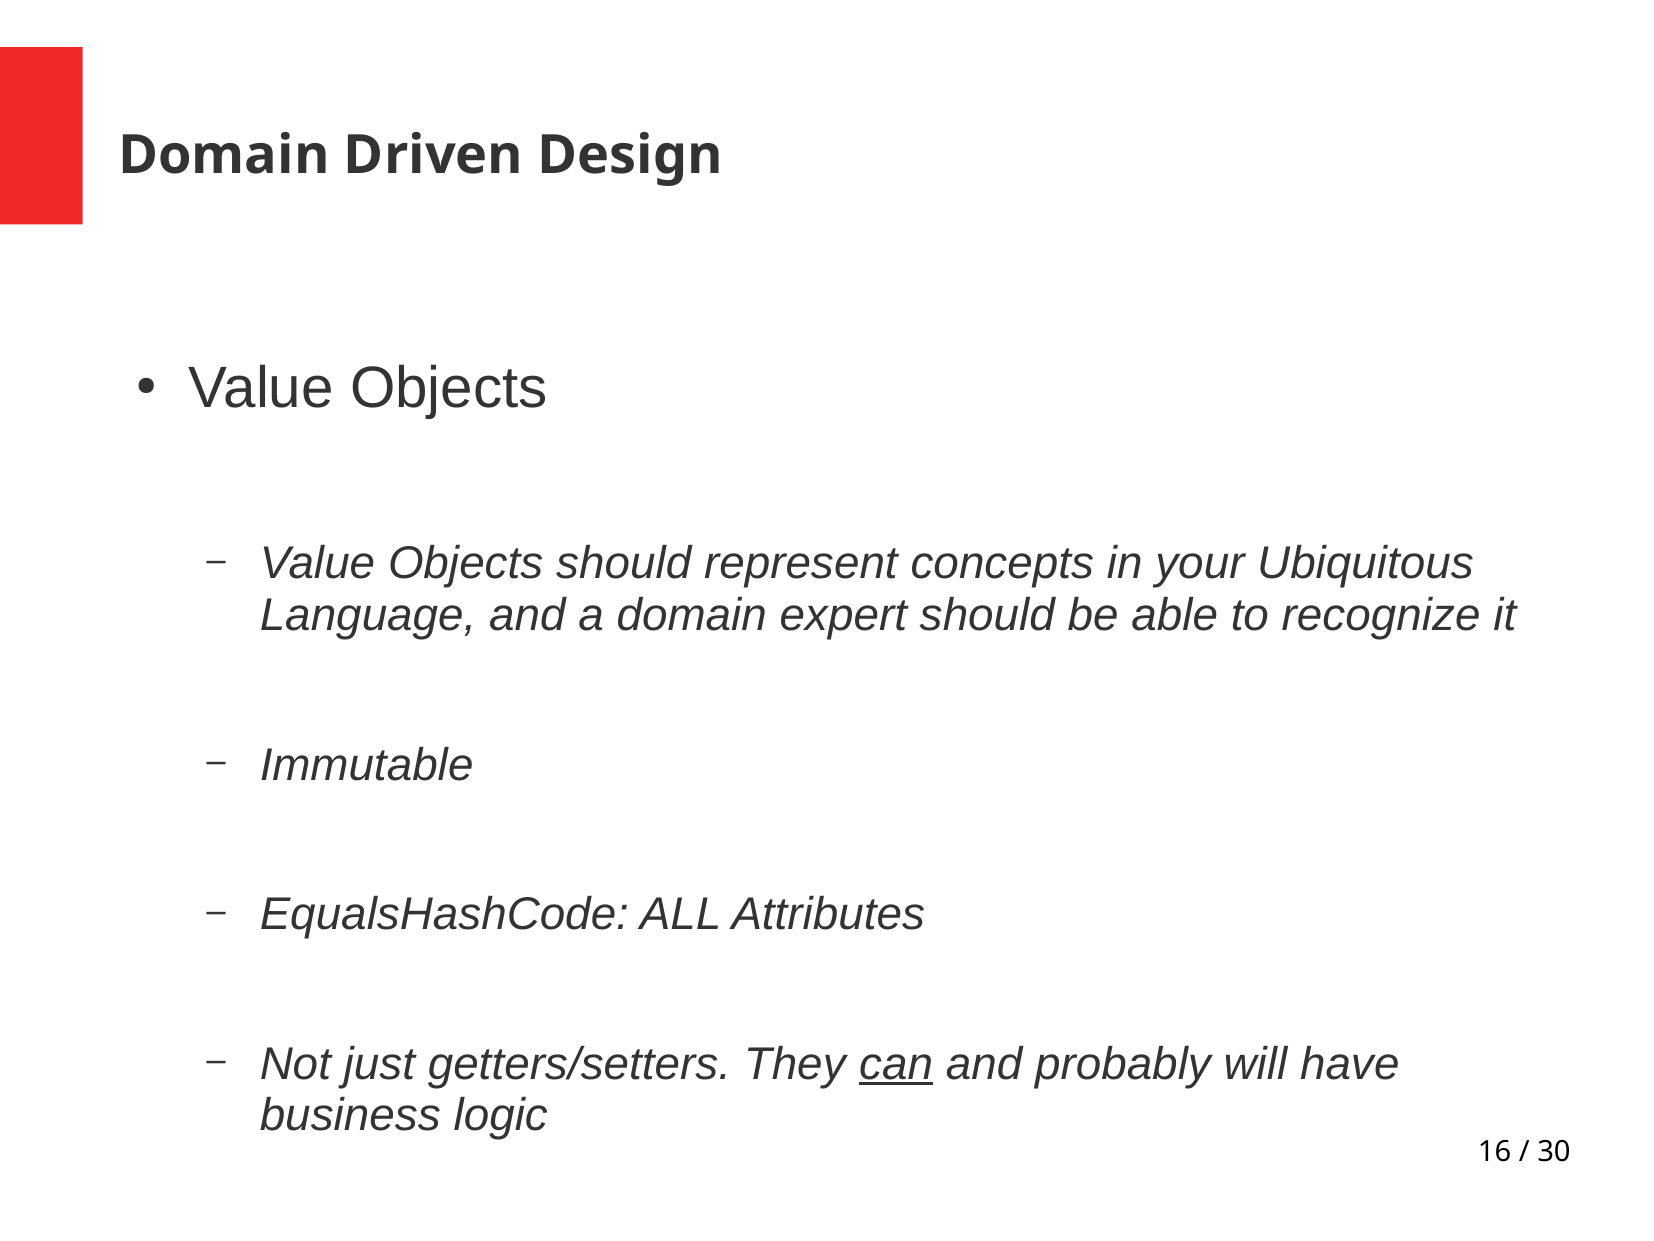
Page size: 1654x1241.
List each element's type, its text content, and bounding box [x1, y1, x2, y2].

list Value Objects Value Objects should represent concepts in your Ubiquitous Language, and a domain expert should be able to recognize it Immutable EqualsHashCode: ALL Attributes Not just getters/setters. They can and probably will have business logic [118, 354, 1536, 1074]
title Domain Driven Design [118, 49, 1571, 257]
